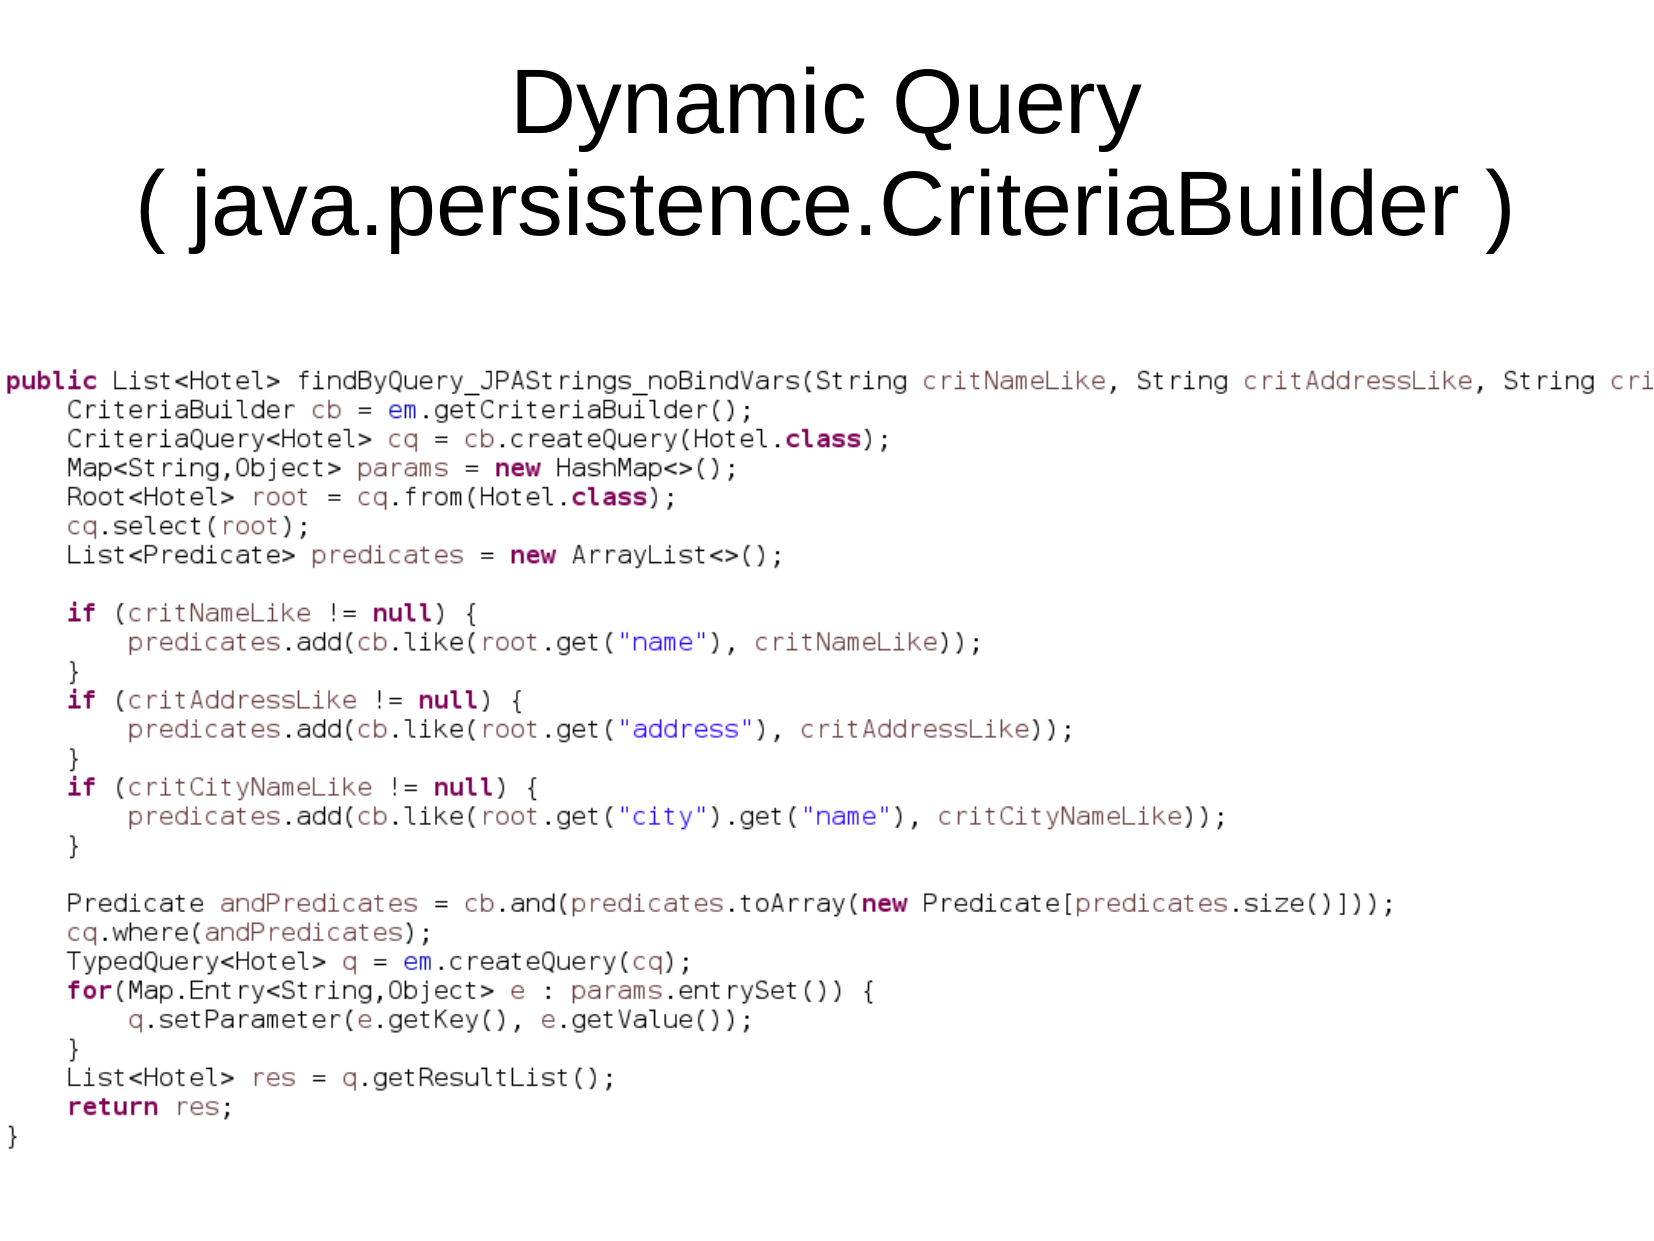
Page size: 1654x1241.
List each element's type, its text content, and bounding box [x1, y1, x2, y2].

title Dynamic Query ( java.persistence.CriteriaBuilder ) [82, 49, 1571, 257]
picture [0, 365, 1654, 1156]
